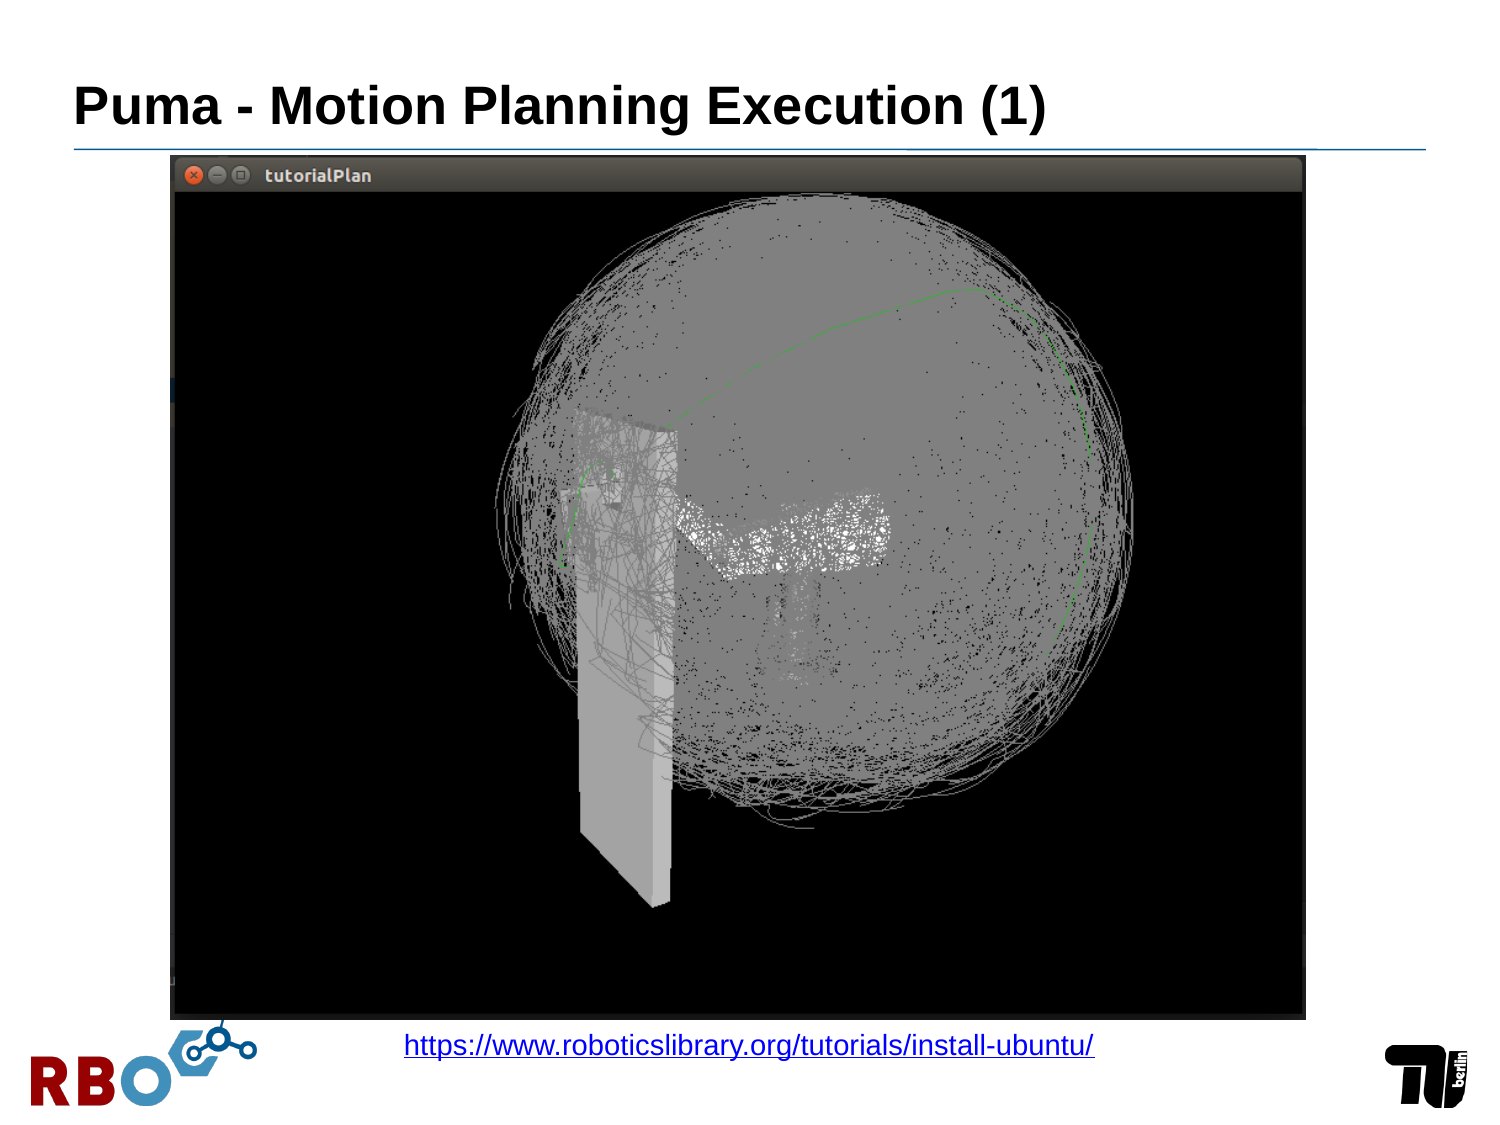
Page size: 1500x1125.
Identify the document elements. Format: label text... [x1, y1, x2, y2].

picture [1377, 1045, 1468, 1108]
text_box https://www.roboticslibrary.org/tutorials/install-ubuntu/ [388, 1021, 1247, 1125]
title Puma - Motion Planning Execution (1) [73, 70, 1424, 173]
picture [31, 155, 1306, 1106]
